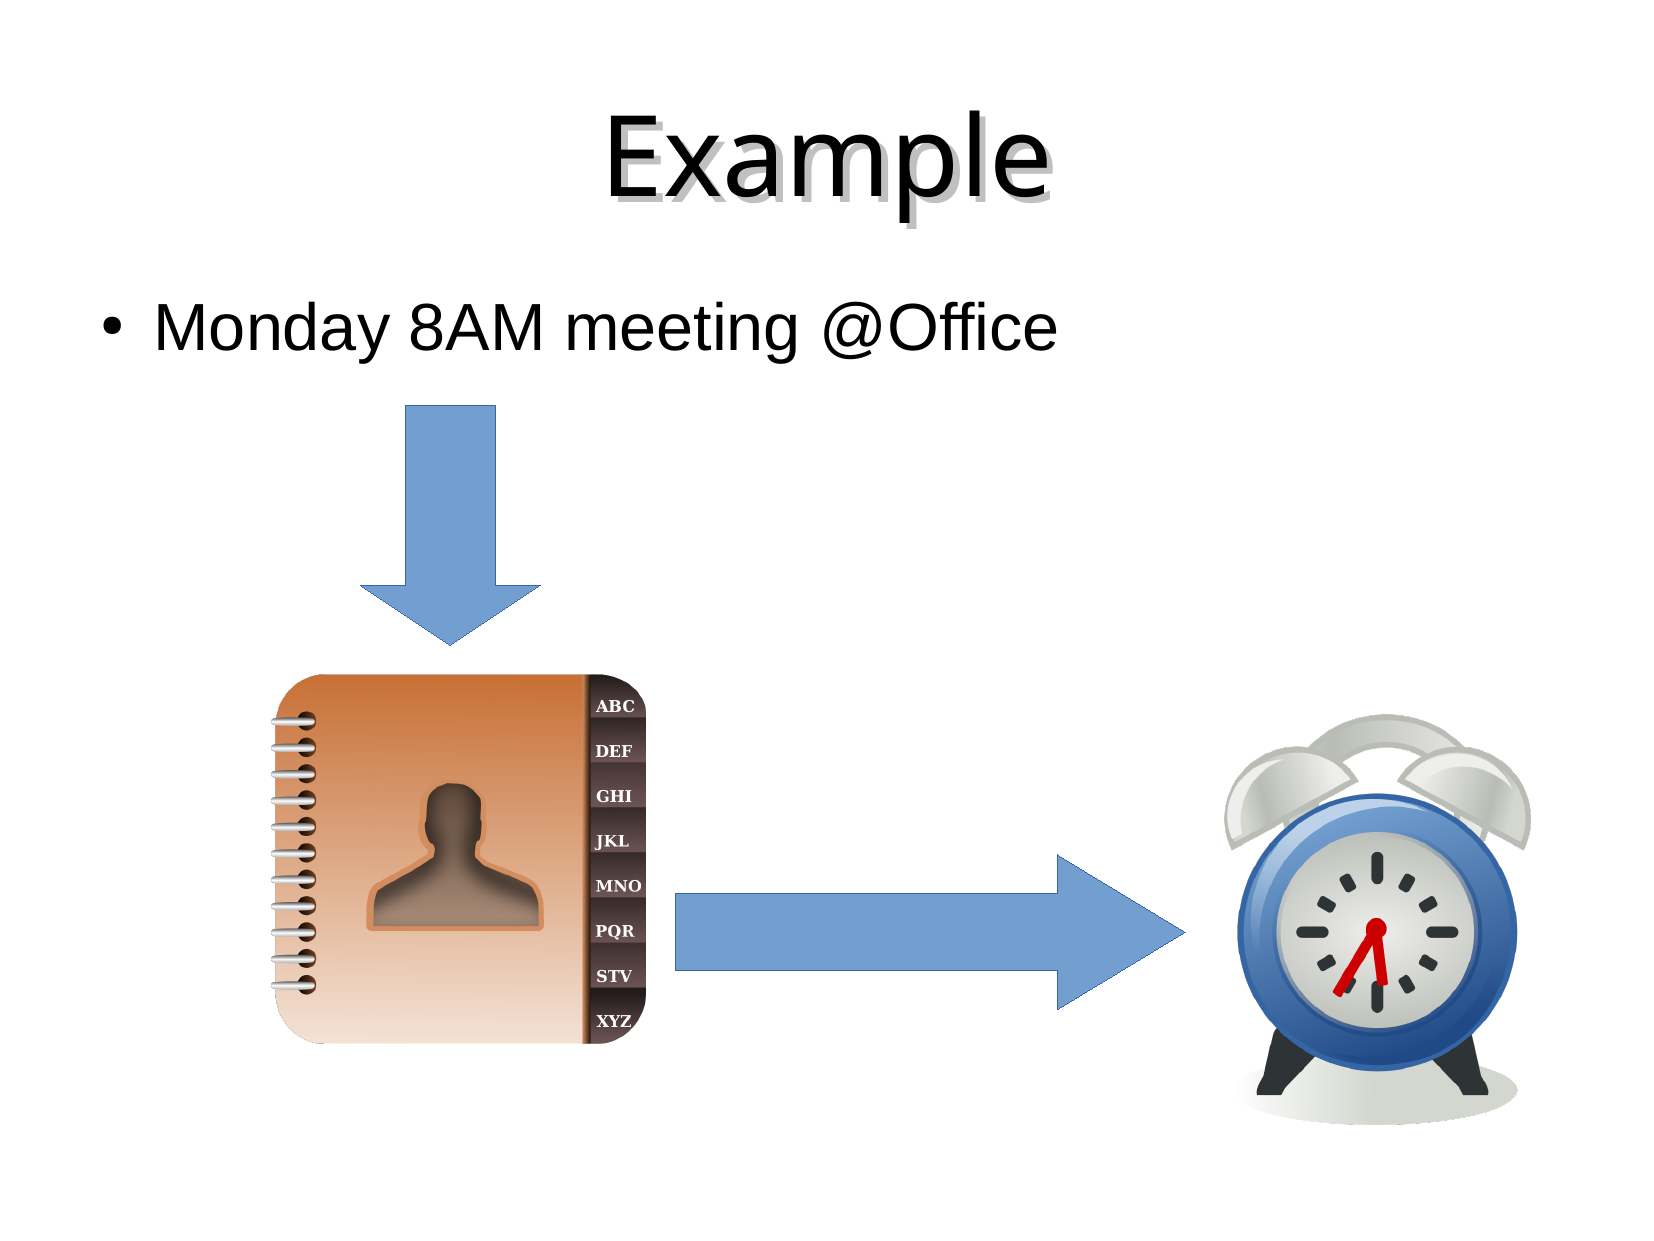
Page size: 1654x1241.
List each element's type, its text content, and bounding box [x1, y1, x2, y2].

text_box [675, 854, 1186, 1010]
picture [1224, 714, 1531, 1126]
title Example [82, 49, 1571, 257]
picture [271, 674, 646, 1044]
list Monday 8AM meeting @Office [82, 290, 1571, 1010]
text_box [360, 405, 541, 646]
